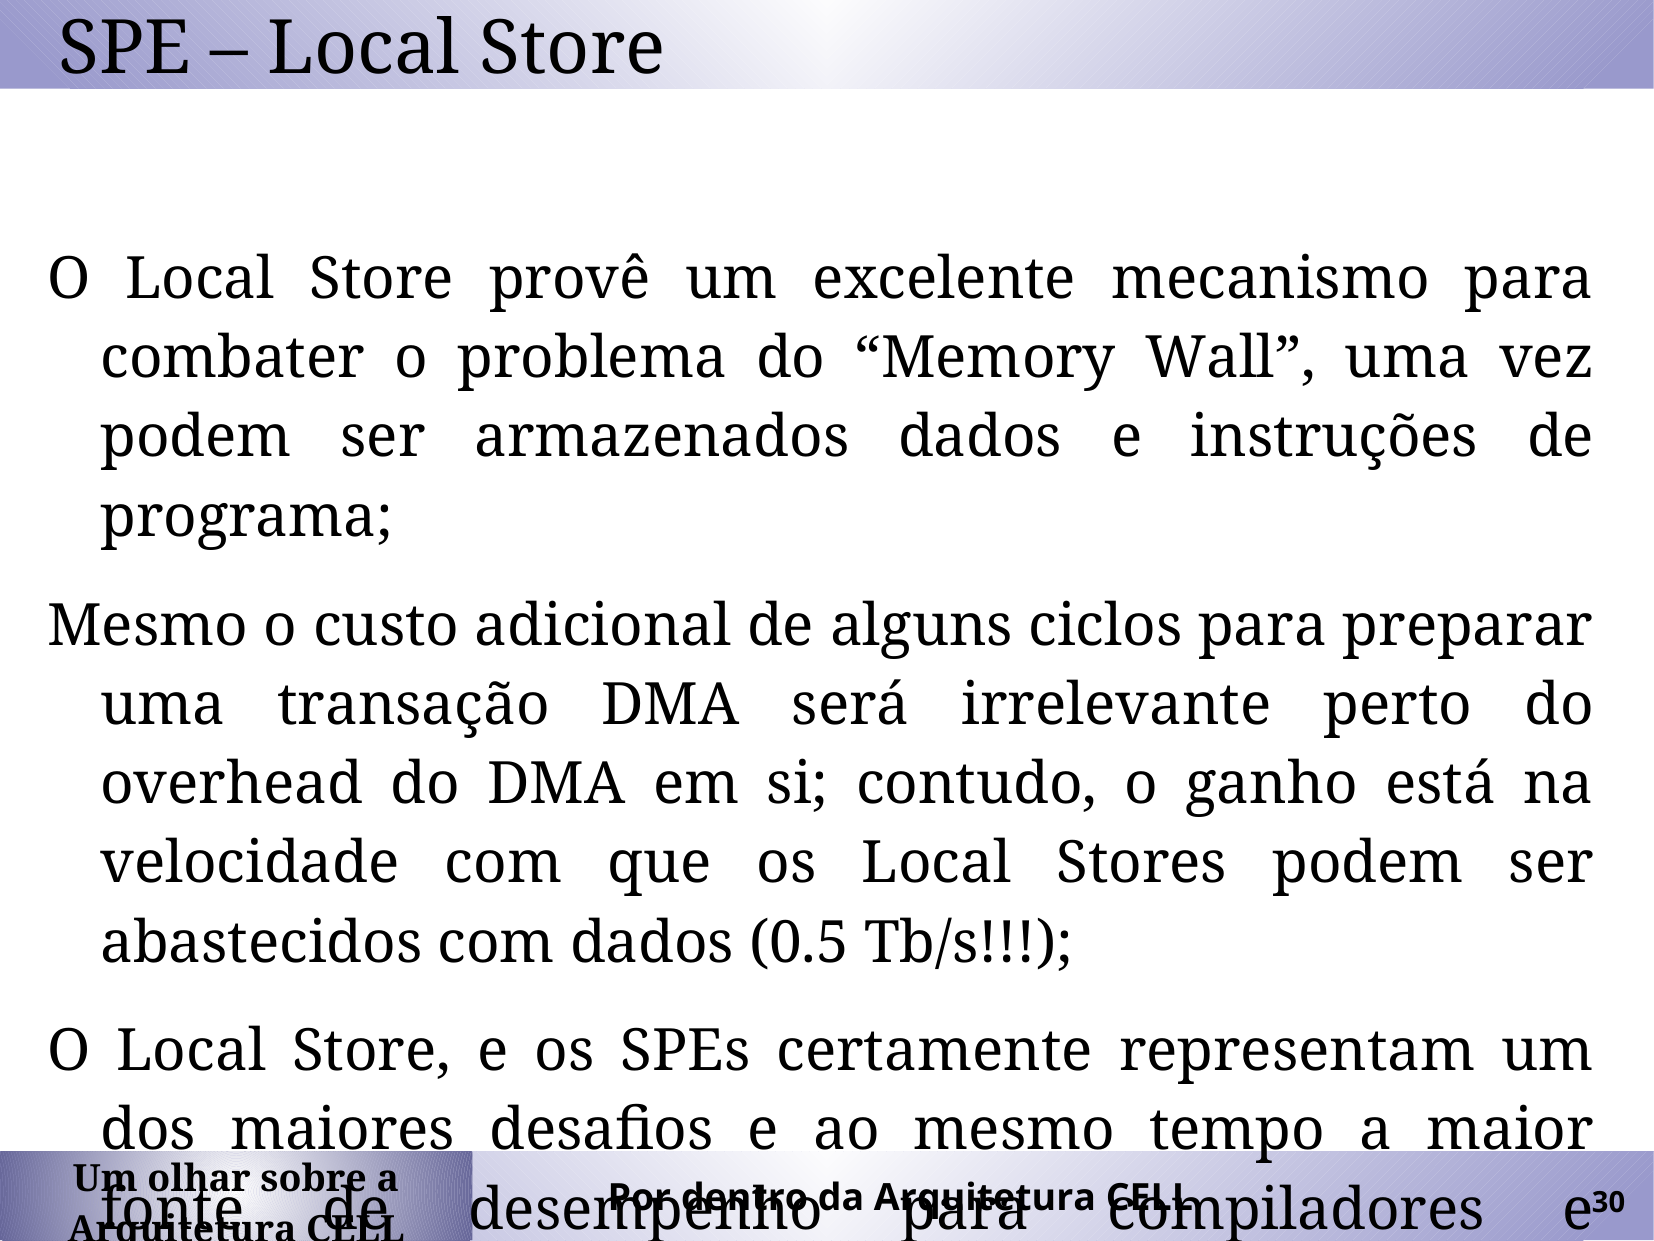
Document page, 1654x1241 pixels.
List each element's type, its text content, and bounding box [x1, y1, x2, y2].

text_box Por dentro da Arquitetura CELL [501, 1151, 1300, 1241]
title SPE – Local Store [59, 6, 1447, 82]
list O Local Store provê um excelente mecanismo para combater o problema do “Memory Wall”, uma vez podem ser armazenados dados e instruções de programa; Mesmo o custo adicional de alguns ciclos para preparar uma transação DMA será irrelevante perto do overhead do DMA em si; contudo, o ganho está na velocidade com que os Local Stores podem ser abastecidos com dados (0.5 Tb/s!!!); O Local Store, e os SPEs certamente representam um dos maiores desafios e ao mesmo tempo a maior fonte de desempenho para compiladores e programadores! [29, 236, 1595, 1040]
